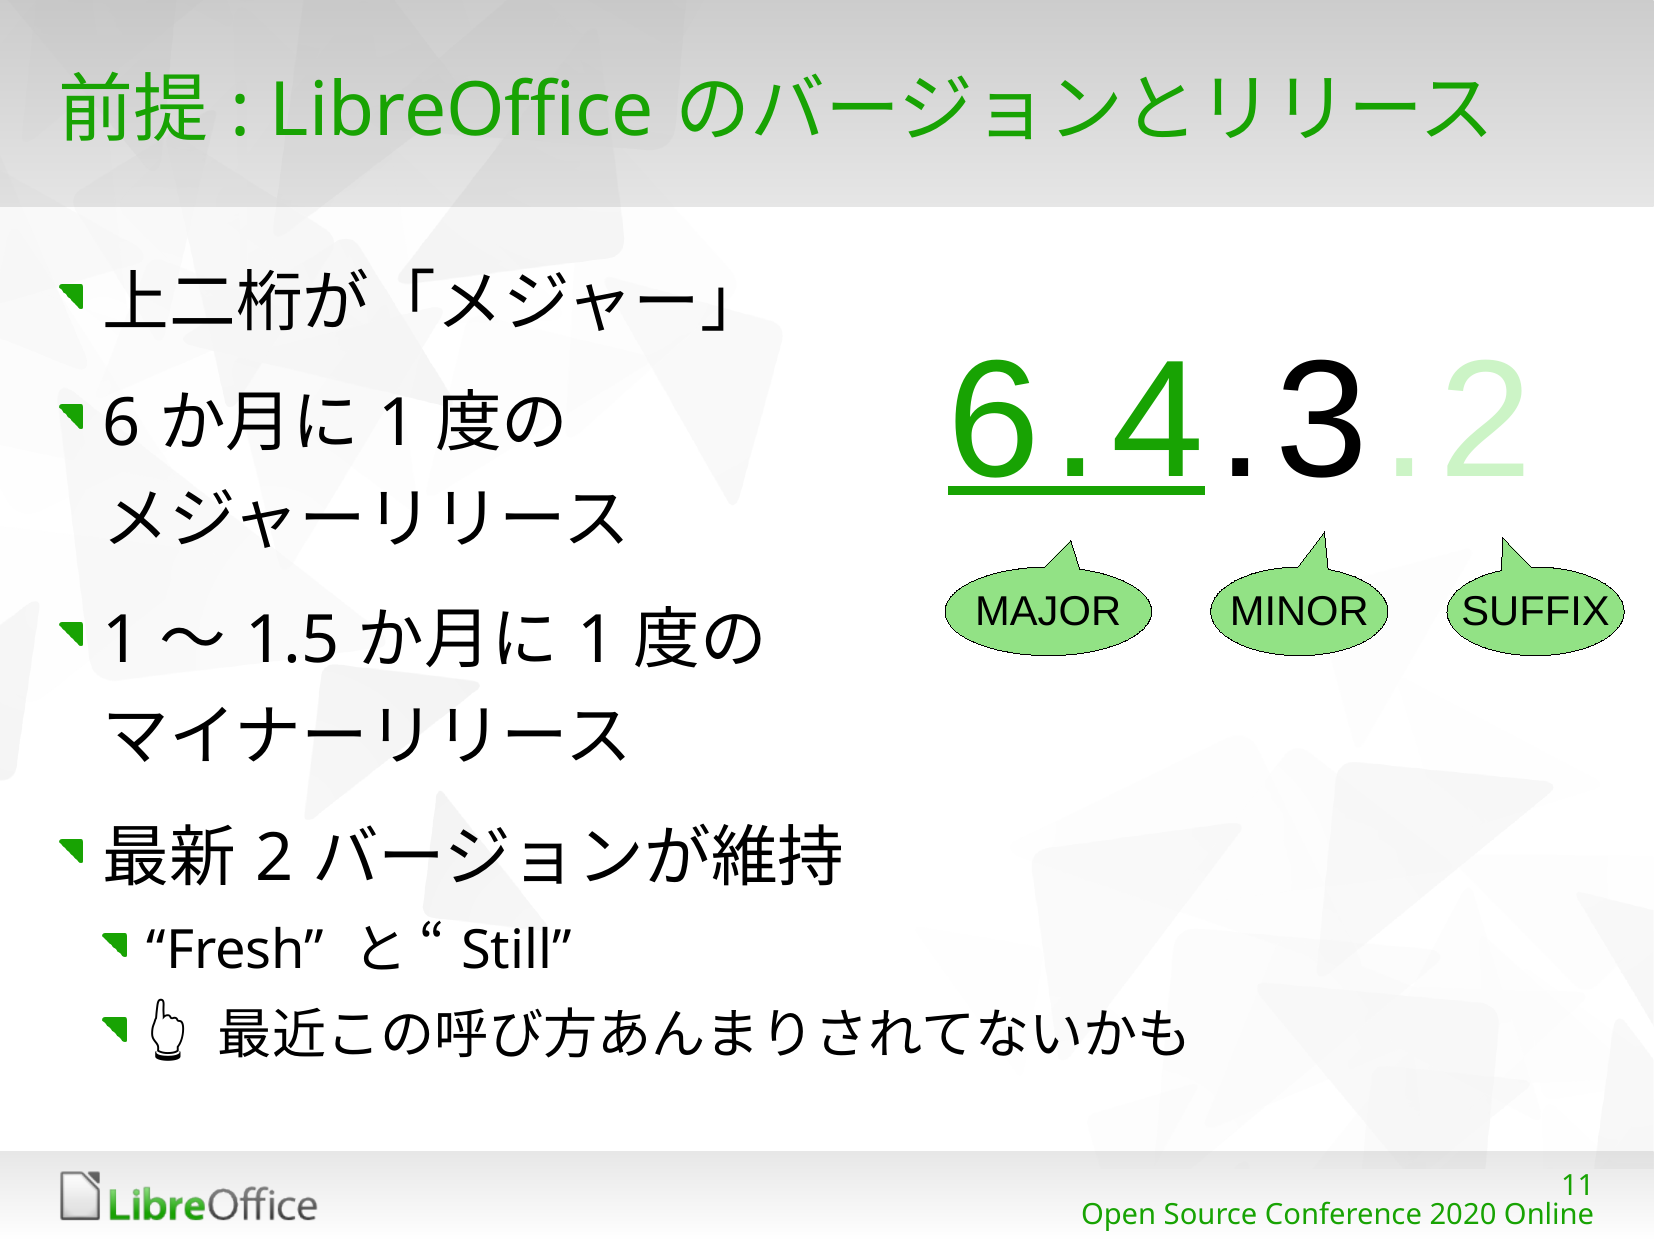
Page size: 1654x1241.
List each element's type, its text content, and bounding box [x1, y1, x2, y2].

list 上二桁が「メジャー」 6か月に1度の メジャーリリース 1～1.5か月に1度の マイナーリリース 最新2バージョンが維持 “Fresh” と “Still” 👆 最近この呼び方あんまりされてないかも [59, 248, 1595, 1068]
text_box MINOR [1210, 531, 1388, 656]
text_box MAJOR [945, 540, 1152, 656]
picture [0, 0, 783, 931]
picture [915, 548, 1654, 1169]
text_box SUFFIX [1446, 537, 1625, 656]
title 前提: LibreOfficeのバージョンとリリース [59, 29, 1595, 178]
picture [41, 1152, 337, 1240]
text_box 6.4.3.2 [856, 318, 1625, 585]
